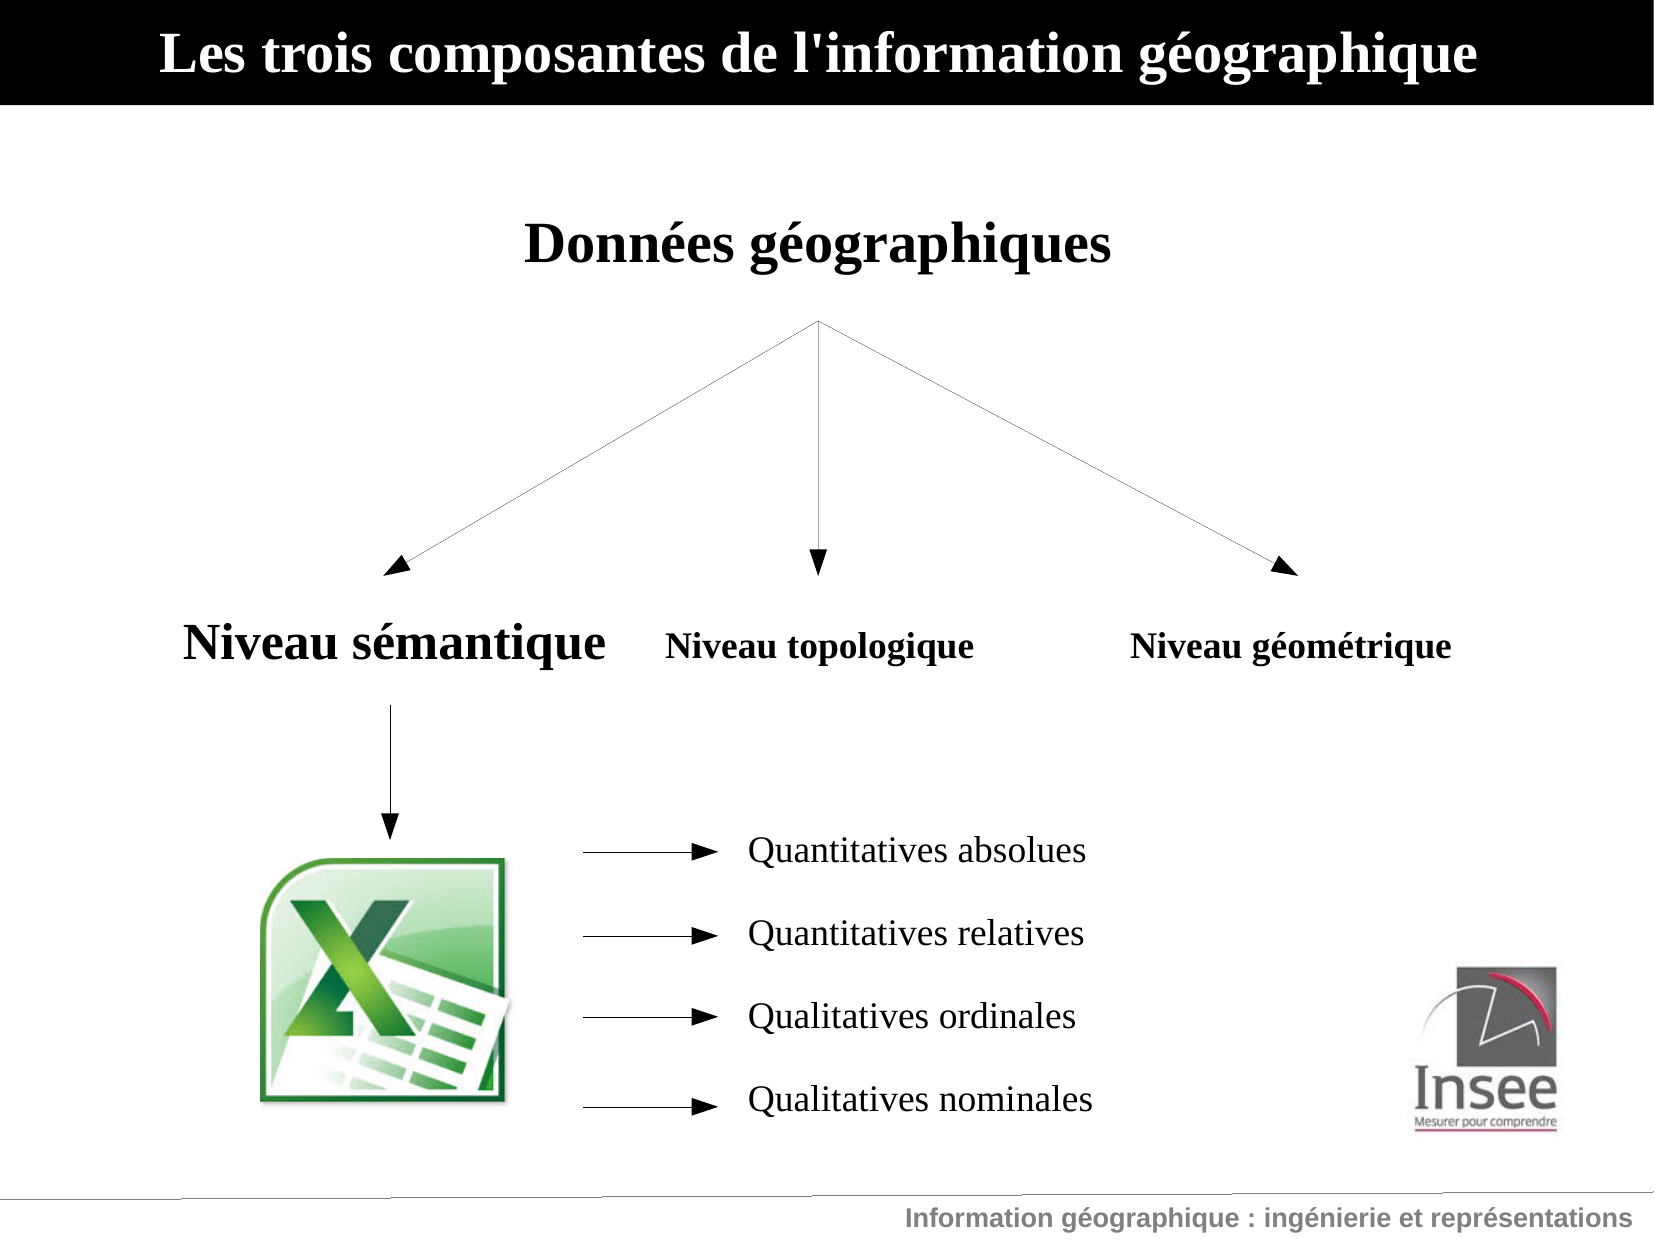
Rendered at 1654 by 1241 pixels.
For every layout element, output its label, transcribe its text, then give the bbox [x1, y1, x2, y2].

picture [260, 858, 520, 1117]
text_box Données géographiques [509, 202, 1128, 284]
text_box Niveau sémantique [168, 606, 622, 680]
picture [1308, 921, 1636, 1155]
text_box Niveau topologique [650, 617, 990, 761]
text_box Niveau géométrique [1115, 617, 1468, 676]
text_box Quantitatives absolues Quantitatives relatives Qualitatives ordinales Qualitatives nominales [733, 821, 1109, 1135]
title Les trois composantes de l'information géographique [0, 0, 1654, 106]
